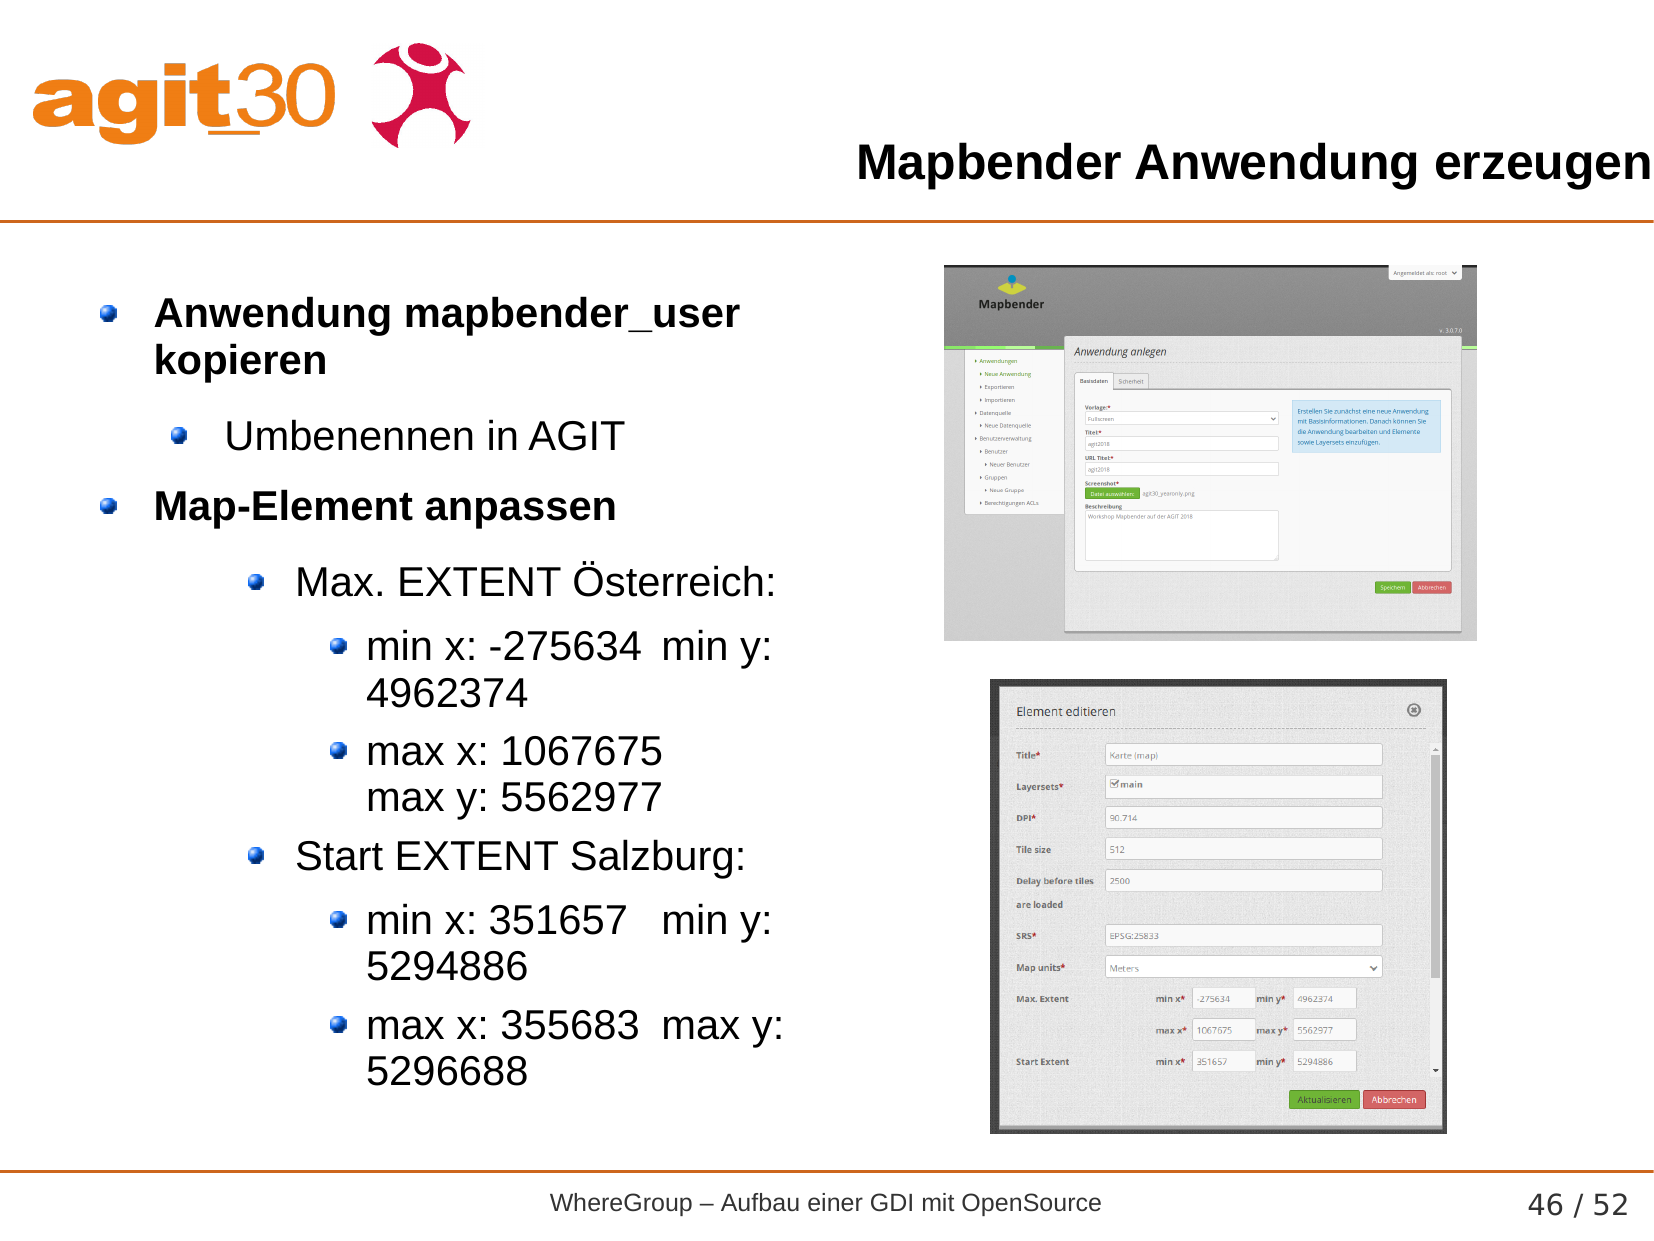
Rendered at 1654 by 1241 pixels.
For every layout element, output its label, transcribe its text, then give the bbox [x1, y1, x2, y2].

picture [944, 265, 1477, 641]
title Mapbender Anwendung erzeugen [265, 118, 1654, 207]
picture [29, 58, 340, 148]
list Anwendung mapbender_user kopieren Umbenennen in AGIT Map-Element anpassen Max. EXTENT Österreich: min x: -275634 min y: 4962374 max x: 1067675 max y: 5562977 Start EXTENT Salzburg: min x: 351657 min y: 5294886 max x: 355683 max y: 5296688 [82, 290, 809, 1109]
picture [990, 679, 1447, 1134]
